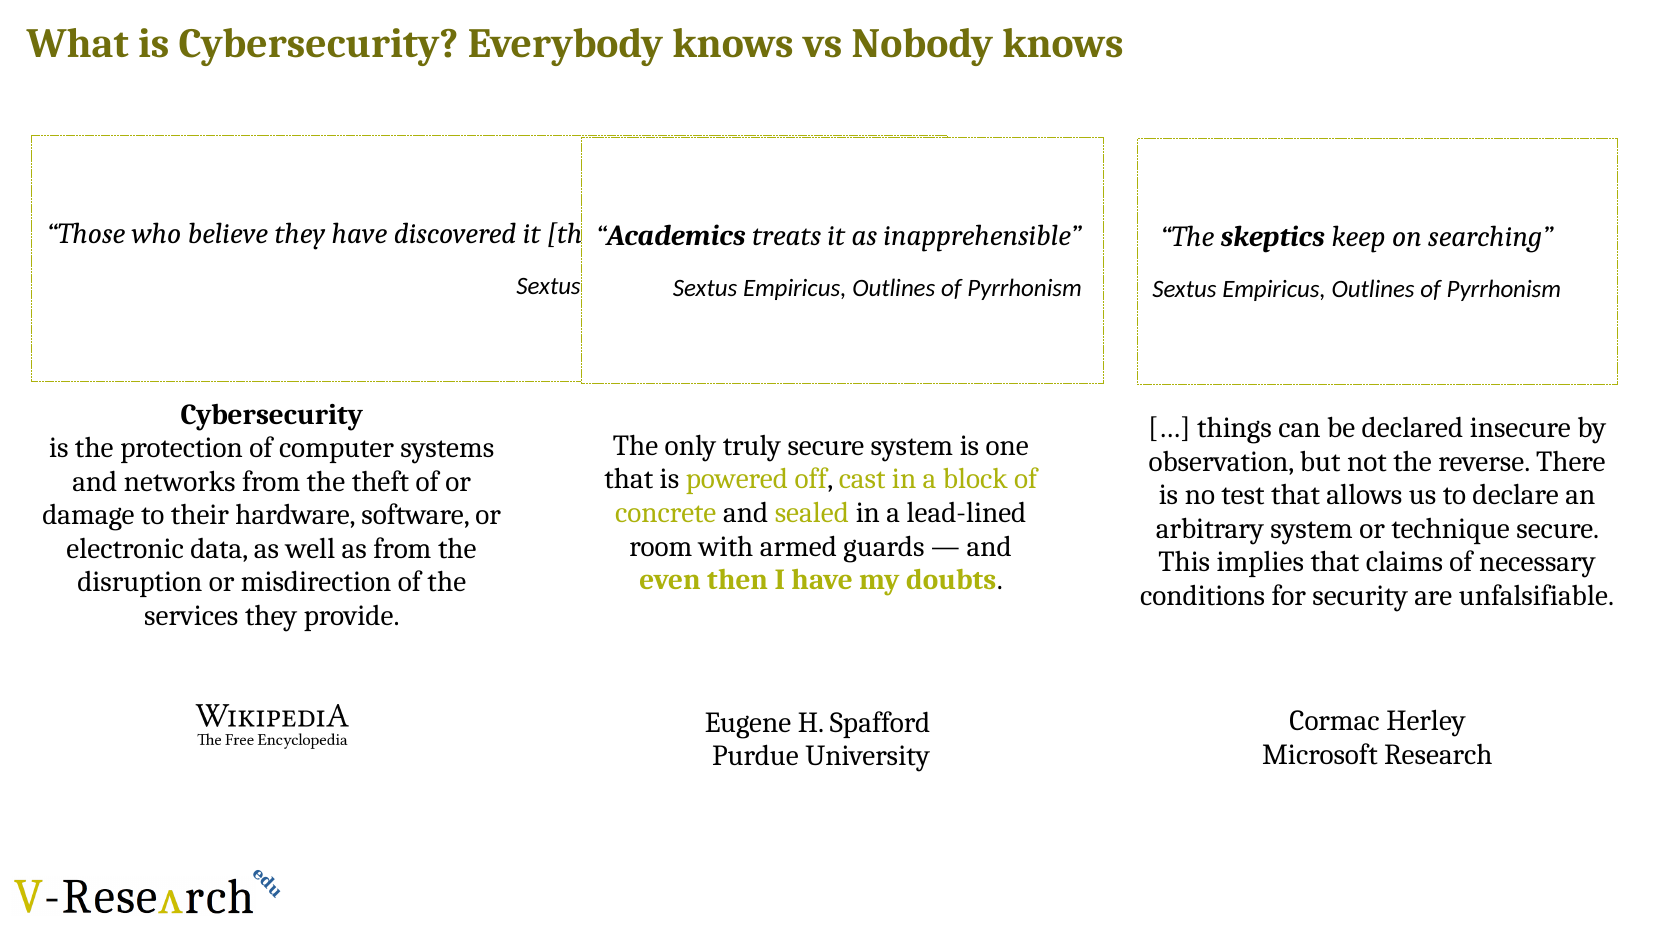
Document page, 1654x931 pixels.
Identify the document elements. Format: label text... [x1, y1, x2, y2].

text_box What is Cybersecurity? Everybody knows vs Nobody knows [11, 12, 1193, 77]
text_box “Those who believe they have discovered it [the truth] are the dogmatists” Sextus Empiricus, Outlines of Pyrrhonism [31, 135, 512, 382]
text_box “Academics treats it as inapprehensible” Sextus Empiricus, Outlines of Pyrrhonism [581, 137, 1062, 384]
text_box Eugene H. Spafford Purdue University [681, 697, 961, 782]
text_box edu [222, 847, 333, 931]
text_box Cormac Herley Microsoft Research [1237, 696, 1517, 780]
text_box […] things can be declared insecure by observation, but not the reverse. There is no test that allows us to declare an arbitrary system or technique secure. This implies that claims of necessary conditions for security are unfalsifiable. [1137, 411, 1618, 652]
picture [11, 876, 255, 916]
text_box “The skeptics keep on searching” Sextus Empiricus, Outlines of Pyrrhonism [1137, 138, 1618, 385]
text_box The only truly secure system is one that is powered off, cast in a block of concrete and sealed in a lead-lined room with armed guards — and even then I have my doubts. [581, 421, 1062, 617]
text_box Cybersecurity is the protection of computer systems and networks from the theft of or damage to their hardware, software, or electronic data, as well as from the disruption or misdirection of the services they provide. [18, 390, 526, 646]
picture [185, 704, 359, 750]
